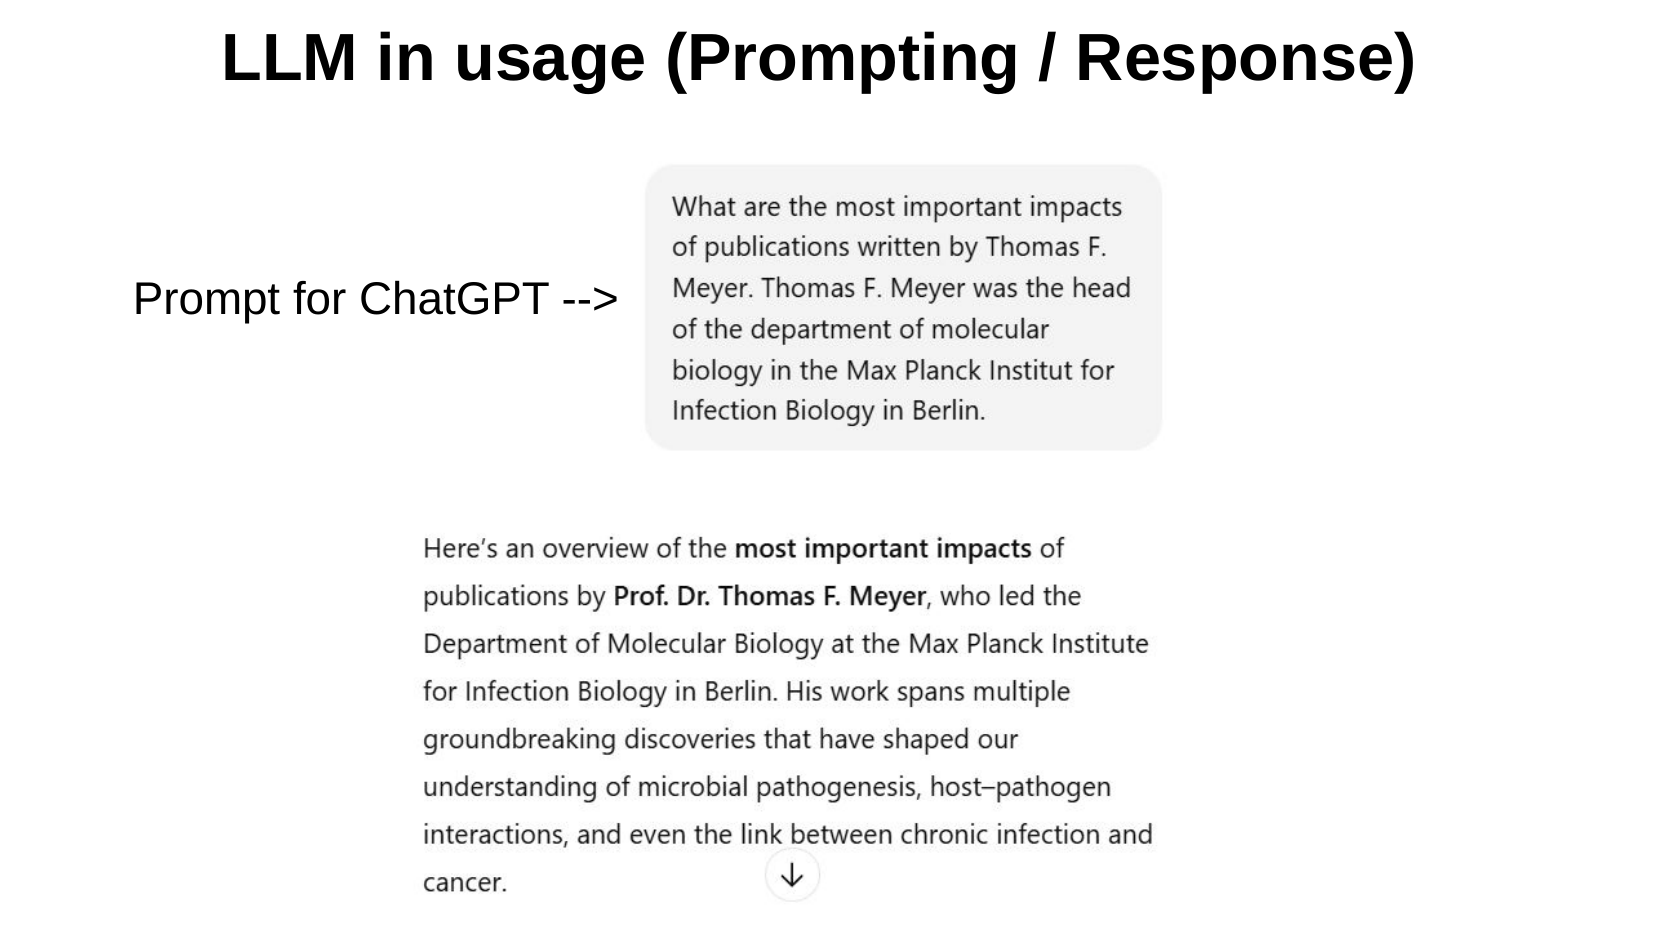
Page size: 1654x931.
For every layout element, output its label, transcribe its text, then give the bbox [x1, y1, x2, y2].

text_box Prompt for ChatGPT --> [118, 265, 634, 332]
picture [383, 252, 1183, 916]
text_box LLM in usage (Prompting / Response) [206, 12, 1536, 252]
